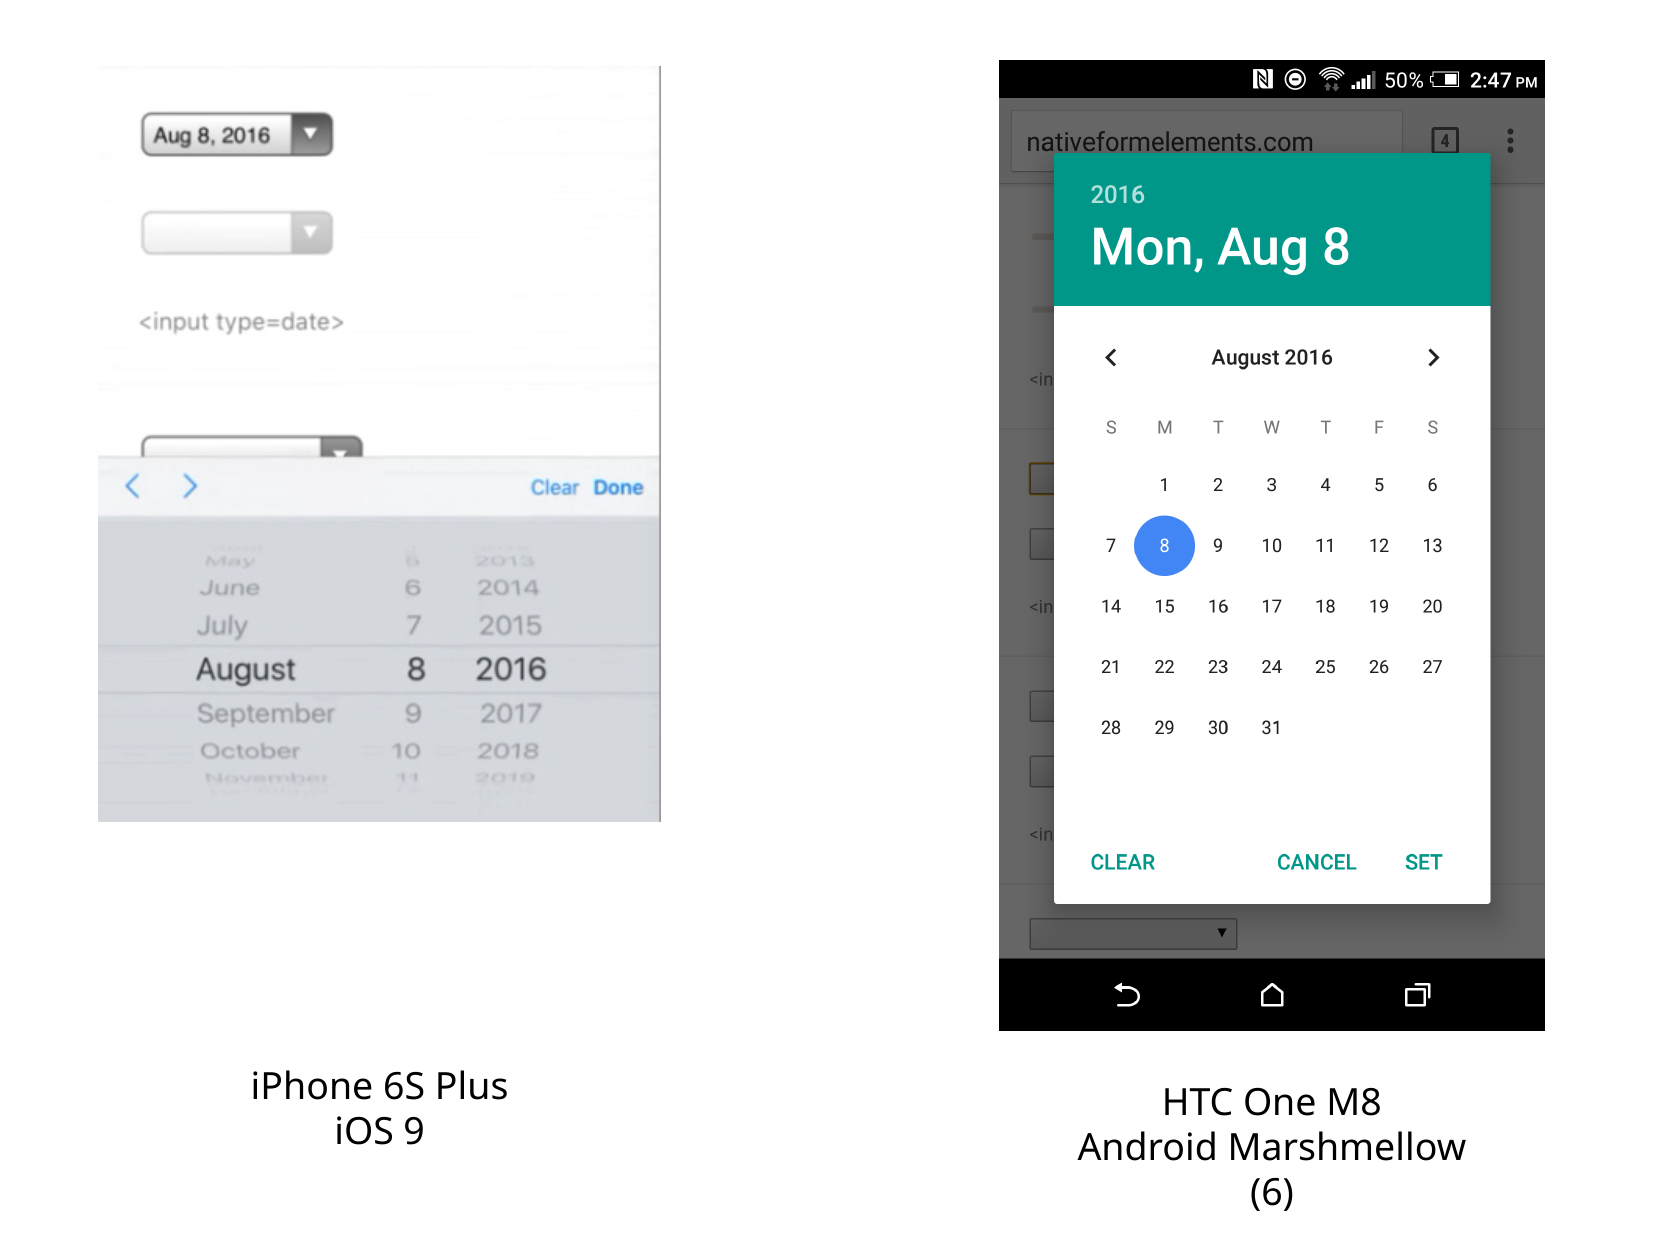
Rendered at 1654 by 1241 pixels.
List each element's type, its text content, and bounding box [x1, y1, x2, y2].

picture [98, 66, 661, 822]
text_box HTC One M8 Android Marshmellow (6) [1057, 1070, 1488, 1177]
text_box iPhone 6S Plus iOS 9 [222, 1054, 537, 1161]
picture [999, 60, 1545, 1031]
